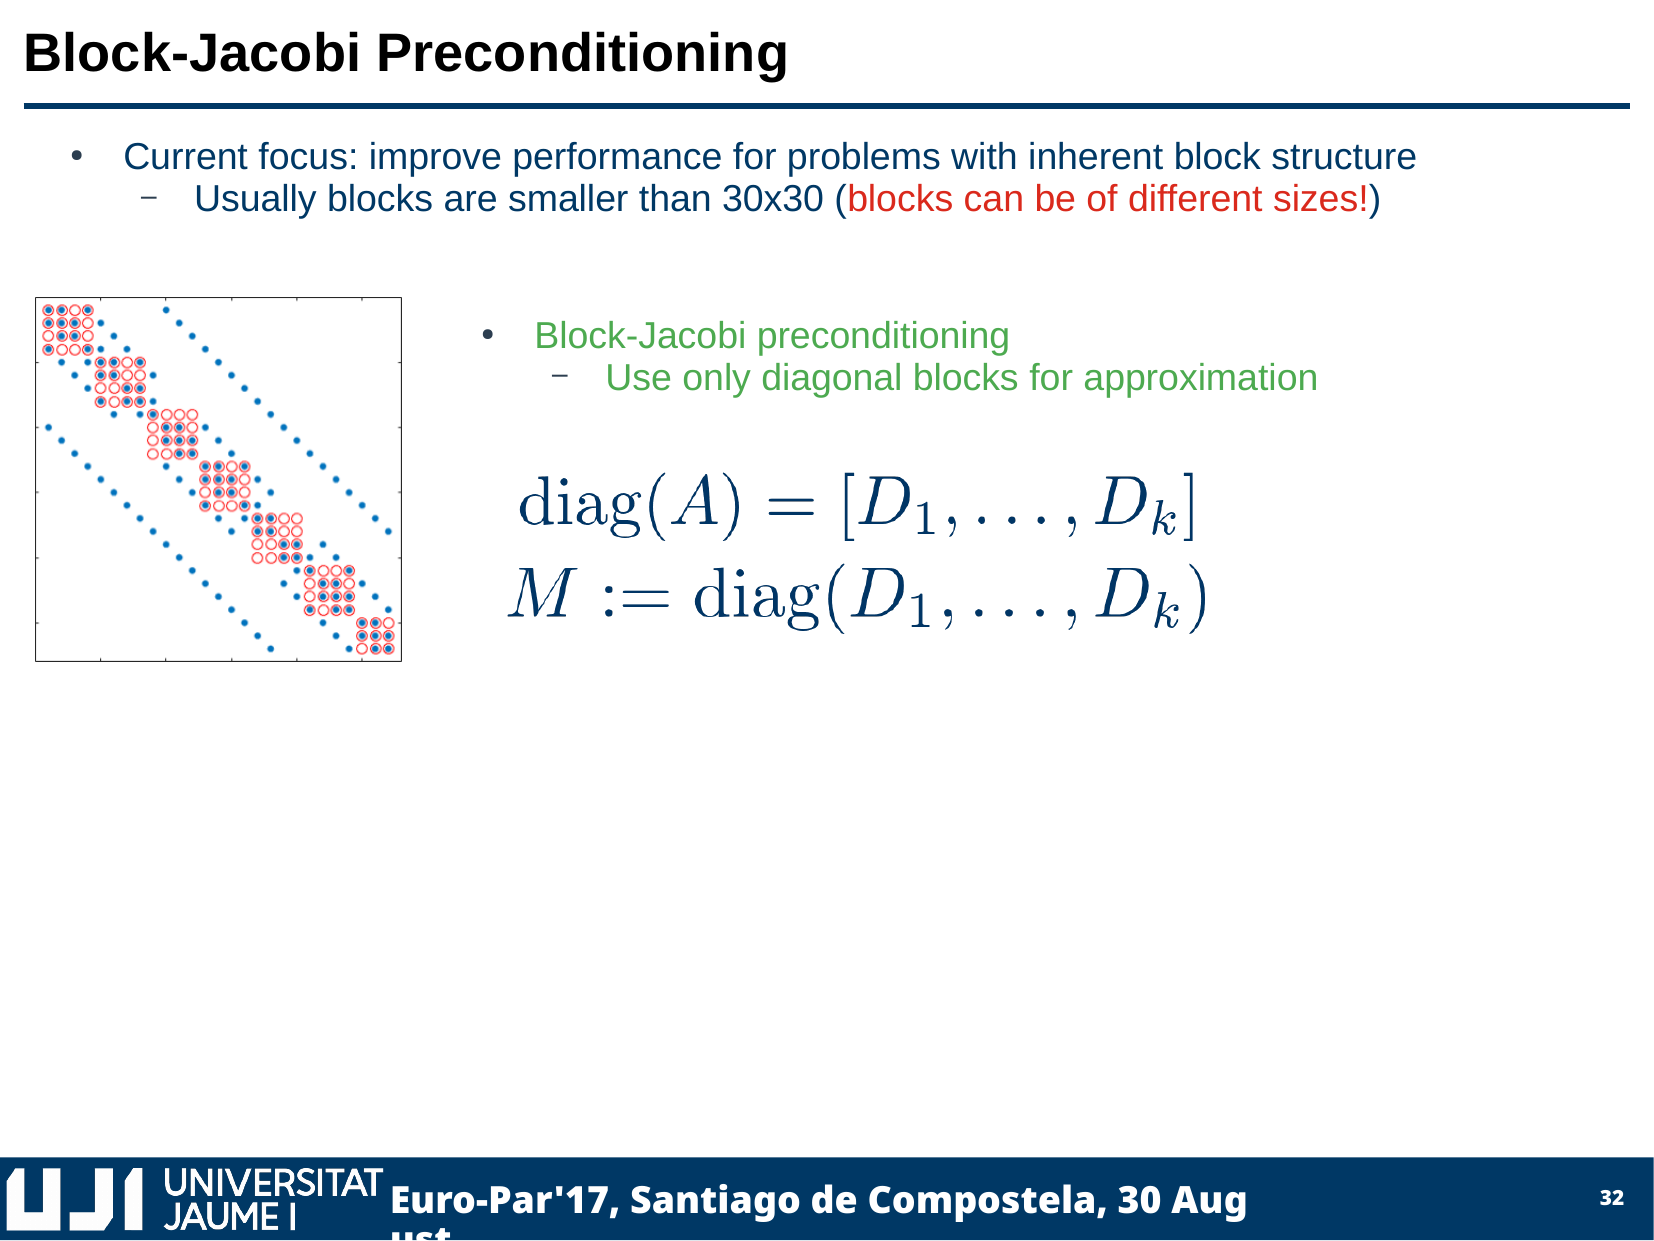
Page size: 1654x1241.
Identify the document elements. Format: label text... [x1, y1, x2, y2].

picture [0, 1158, 390, 1241]
text_box Current focus: improve performance for problems with inherent block structure Usually blocks are smaller than 30x30 (blocks can be of different sizes!) [37, 128, 1583, 260]
text_box Block-Jacobi preconditioning Use only diagonal blocks for approximation [448, 307, 1424, 414]
picture [519, 472, 1193, 541]
title Block-Jacobi Preconditioning [23, 0, 1630, 107]
picture [35, 297, 402, 662]
picture [507, 563, 1205, 634]
